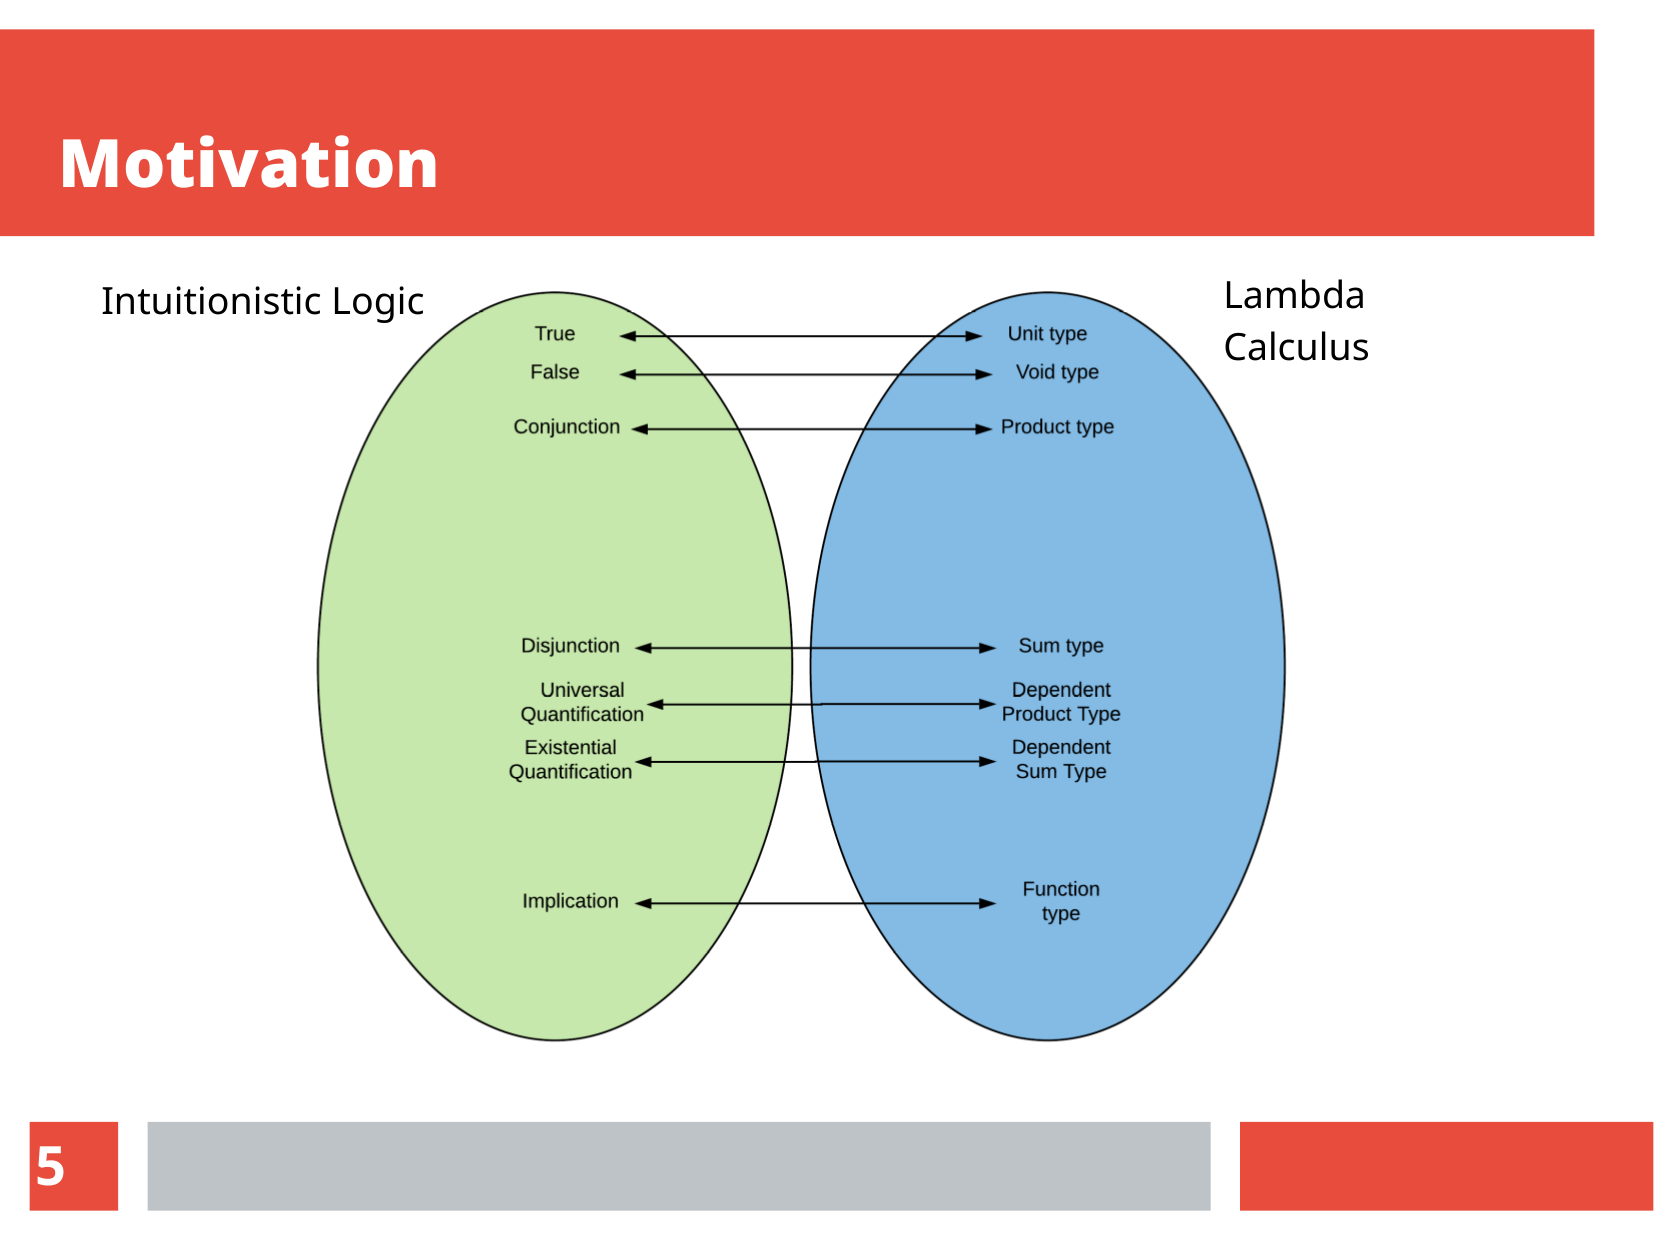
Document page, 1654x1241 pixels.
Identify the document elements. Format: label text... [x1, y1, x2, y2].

text_box 5 [20, 1119, 254, 1210]
title Motivation [59, 58, 1595, 183]
text_box Lambda Calculus [1208, 261, 1402, 364]
text_box Intuitionistic Logic [86, 267, 458, 326]
picture [26, 183, 1632, 1241]
